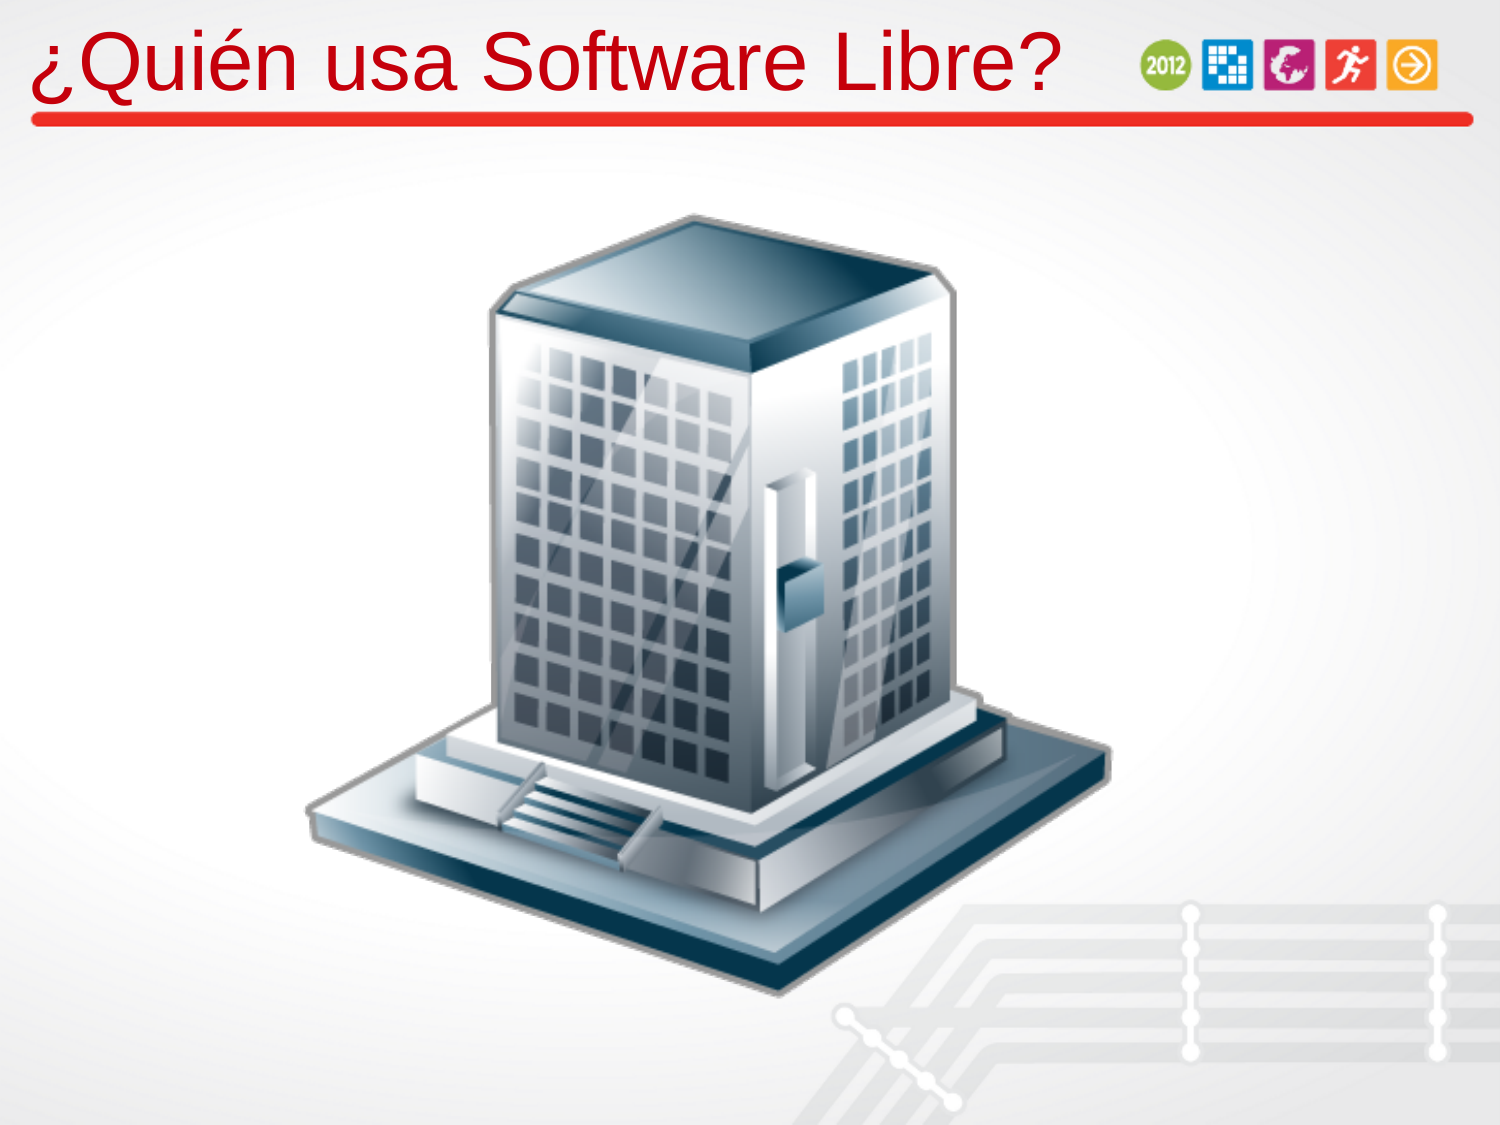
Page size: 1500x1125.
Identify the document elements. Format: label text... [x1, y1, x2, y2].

picture [0, 0, 1500, 1125]
title ¿Quién usa Software Libre? [12, 0, 1126, 121]
